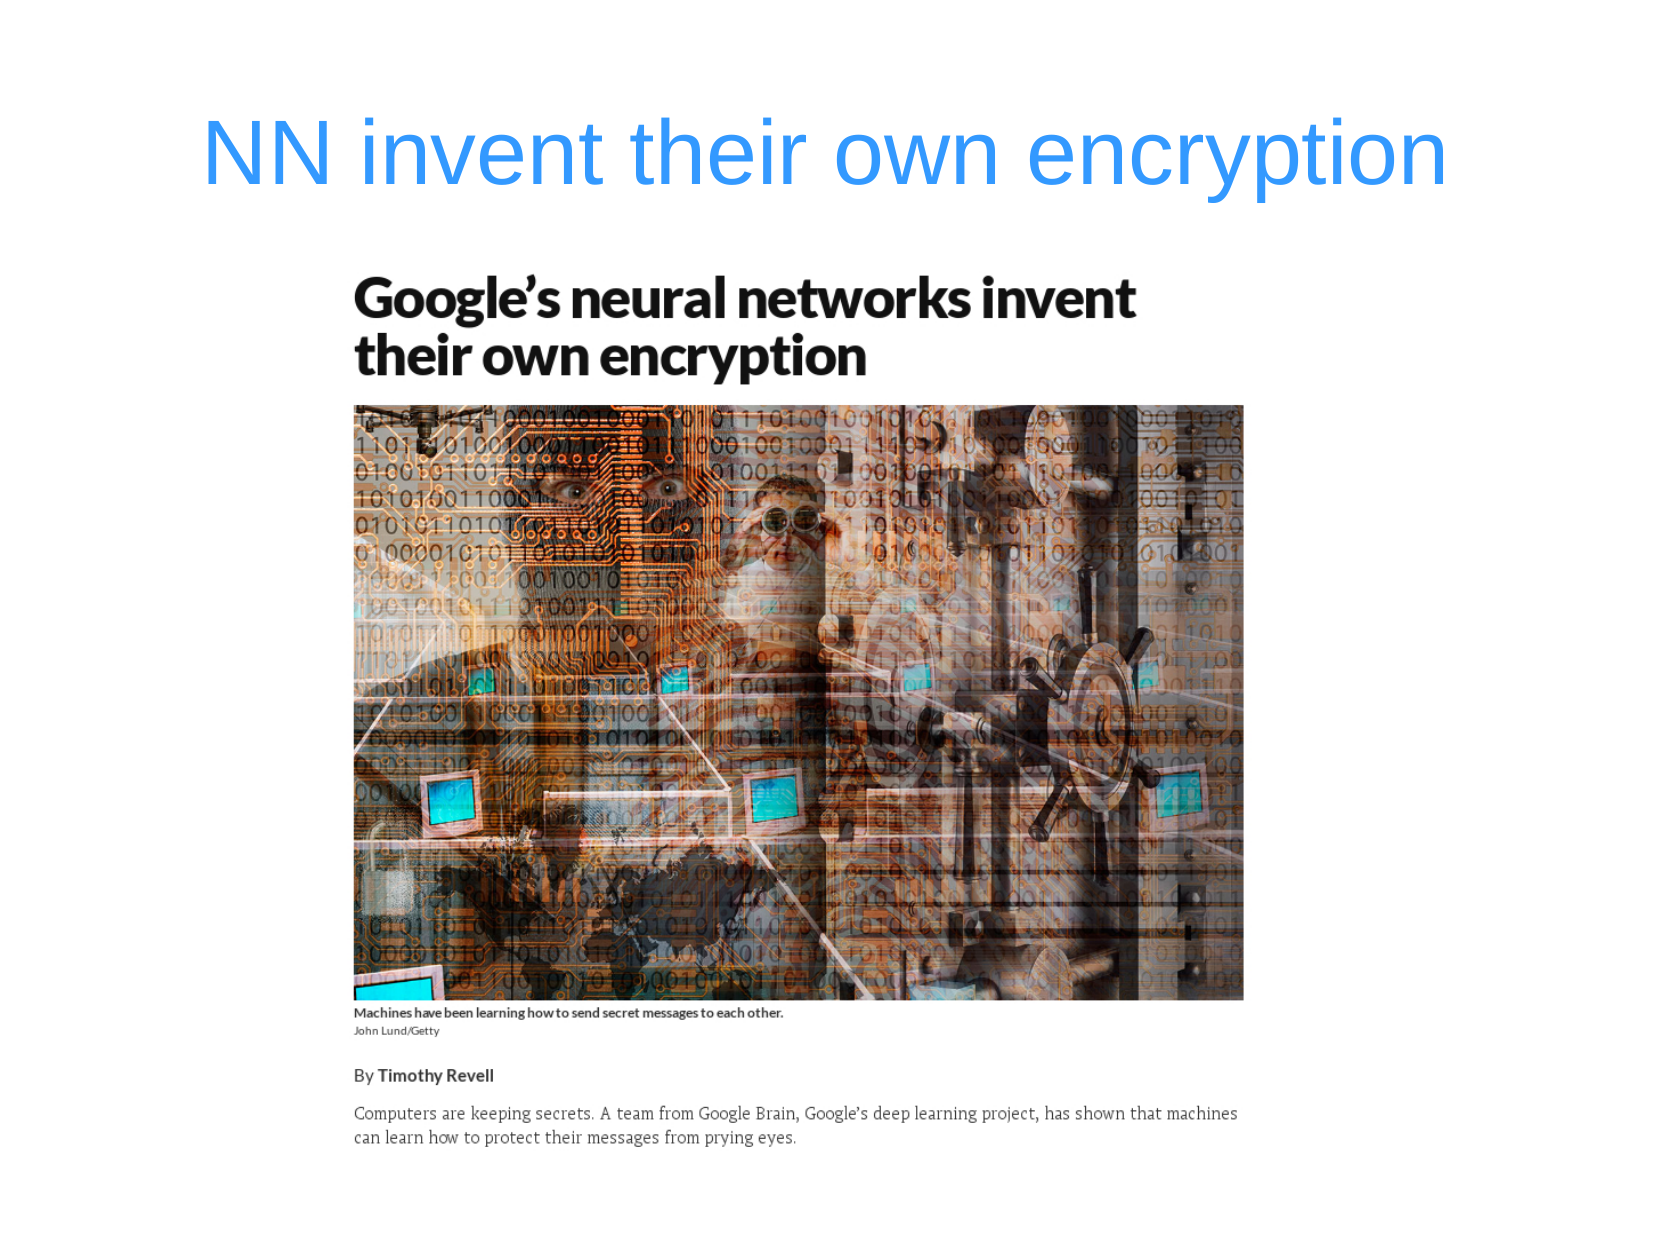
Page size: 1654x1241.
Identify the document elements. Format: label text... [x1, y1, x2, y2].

title NN invent their own encryption [82, 49, 1571, 257]
picture [266, 262, 1441, 1156]
